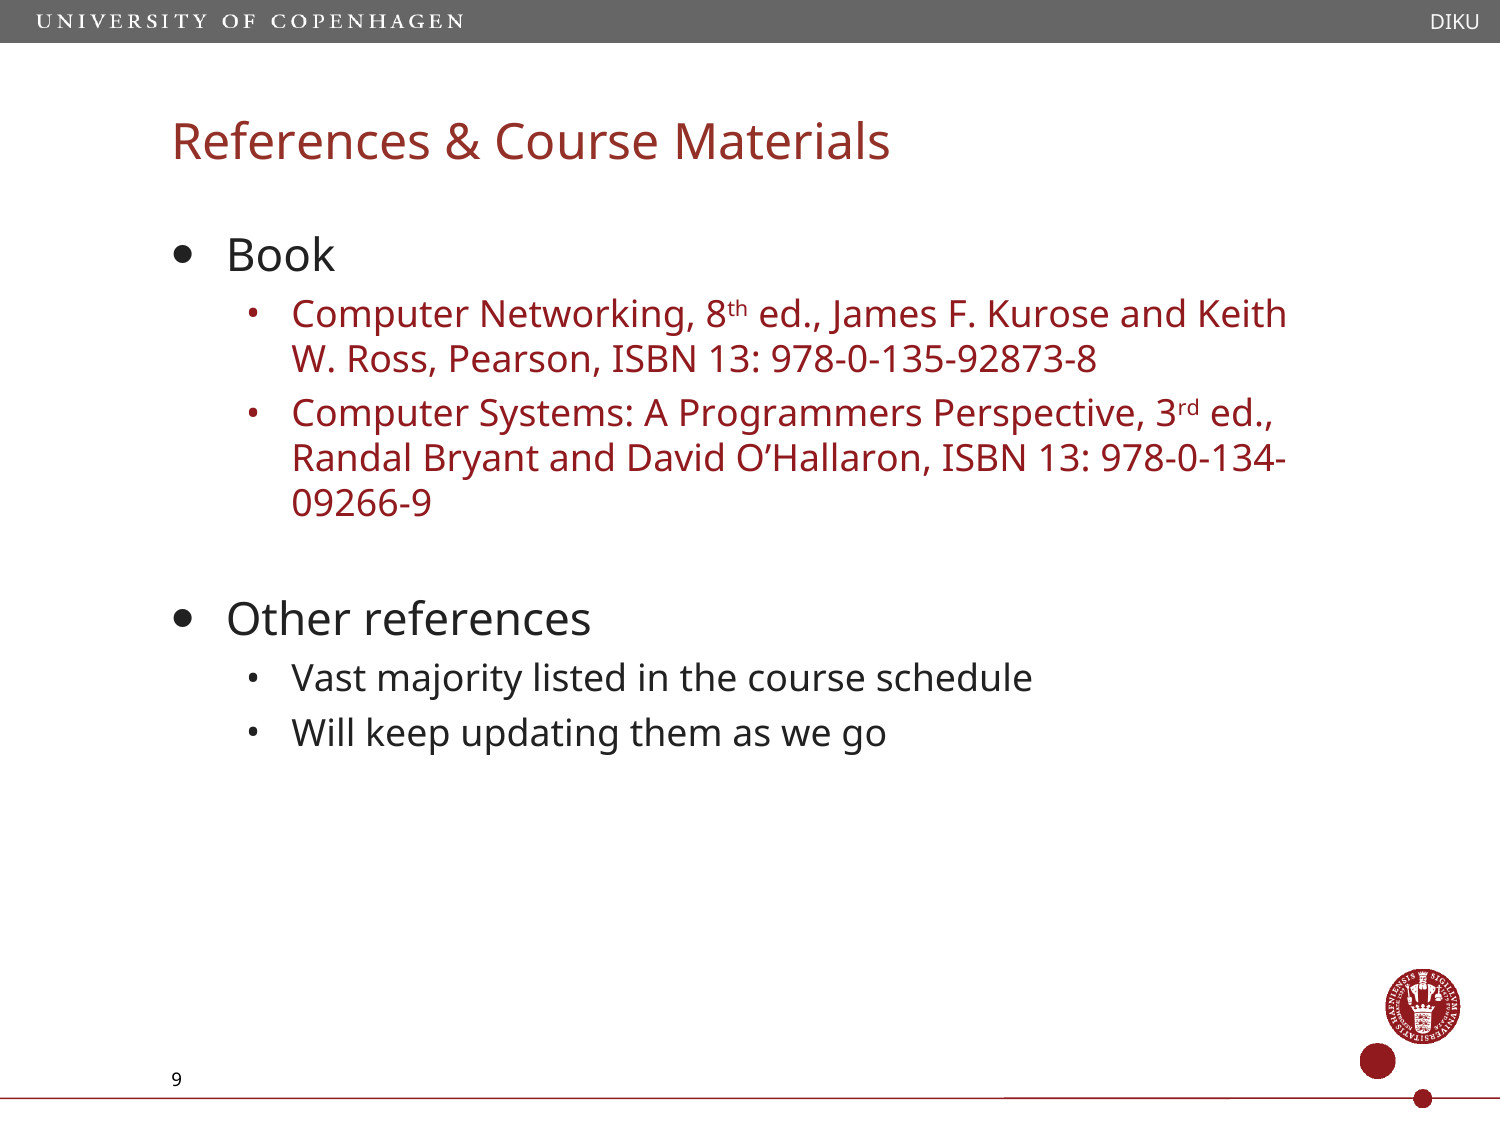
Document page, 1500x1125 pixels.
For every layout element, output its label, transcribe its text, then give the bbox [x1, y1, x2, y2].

text_box DIKU [469, 0, 1495, 43]
picture [0, 910, 1500, 1122]
text_box <number> [171, 1067, 522, 1092]
text_box Book Computer Networking, 8th ed., James F. Kurose and Keith W. Ross, Pearson, ISBN 13: 978-0-135-92873-8 Computer Systems: A Programmers Perspective, 3rd ed., Randal Bryant and David O’Hallaron, ISBN 13: 978-0-134-09266-9 Other references Vast majority listed in the course schedule Will keep updating them as we go [171, 225, 1329, 900]
text_box References & Course Materials [171, 75, 1329, 171]
